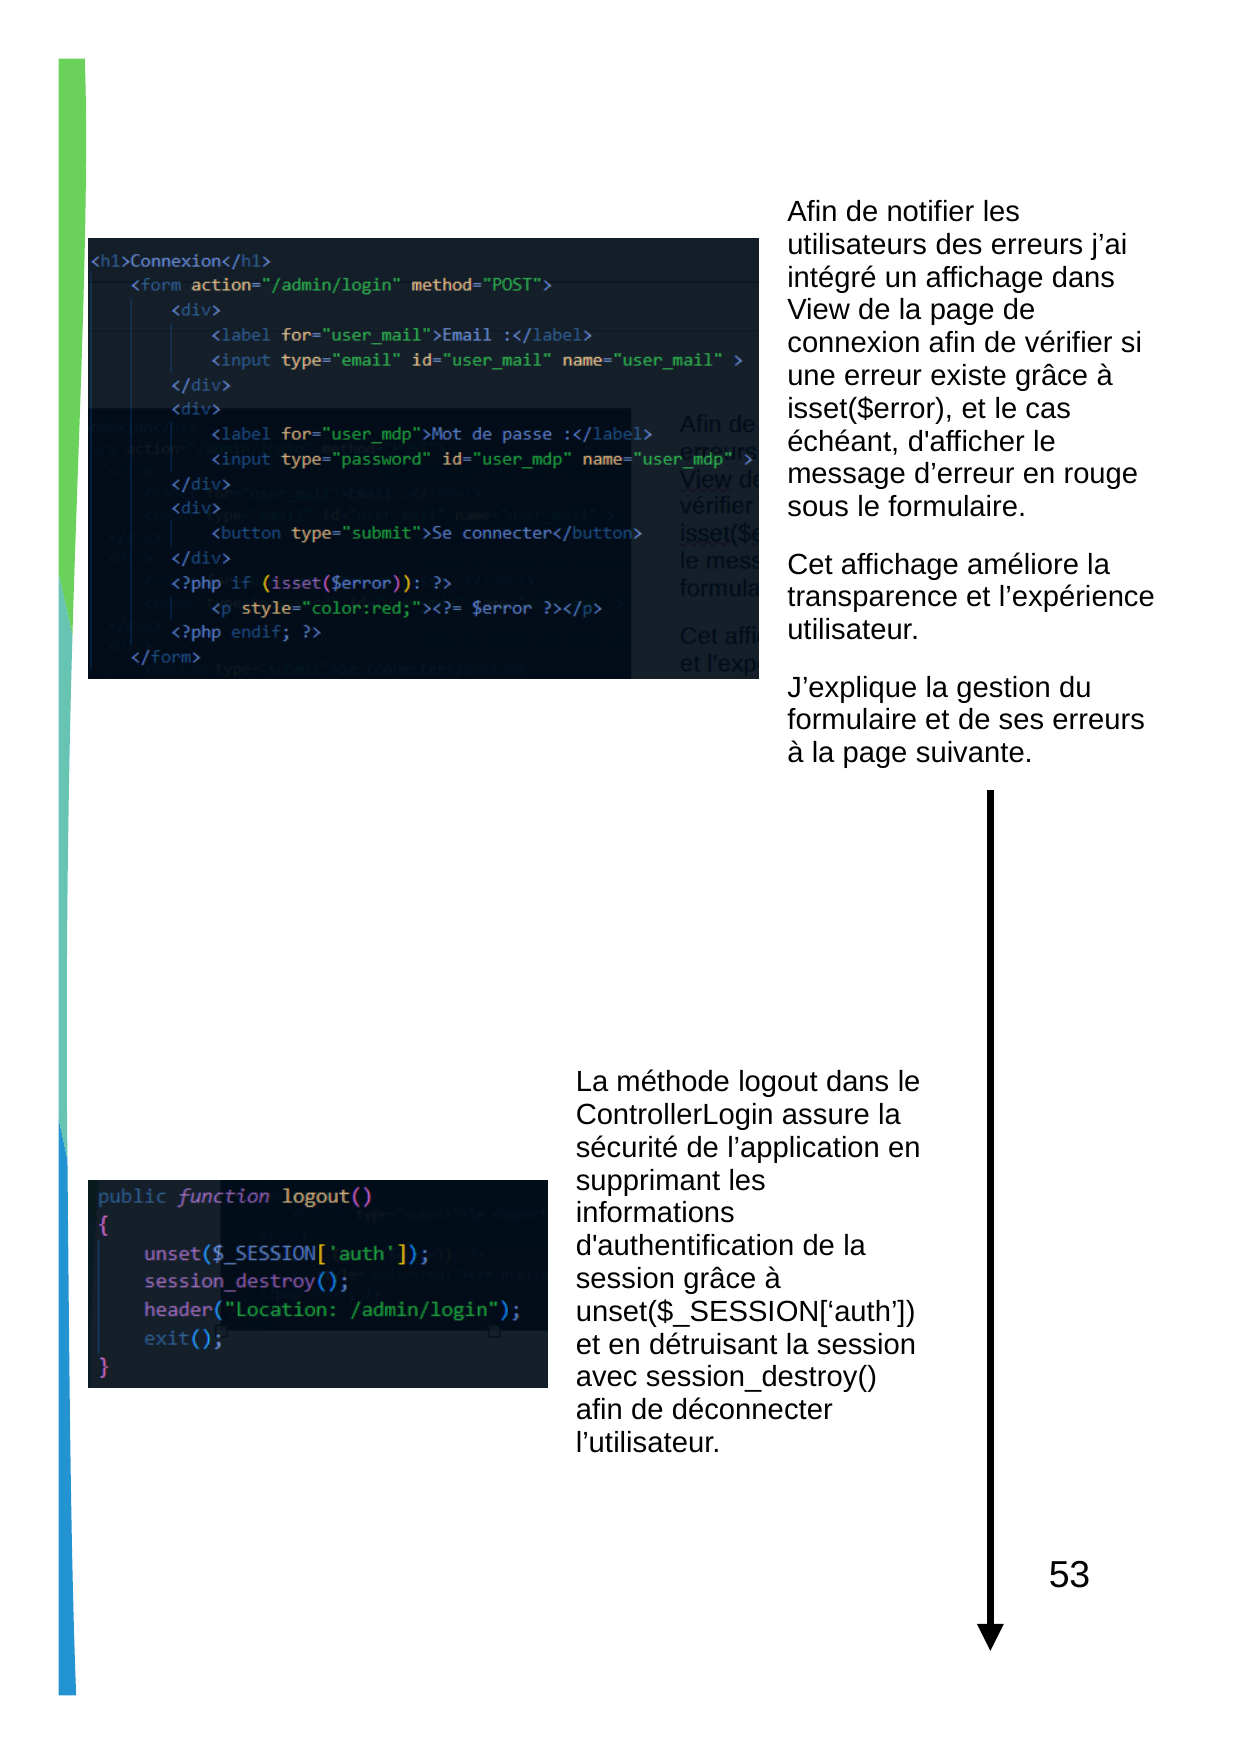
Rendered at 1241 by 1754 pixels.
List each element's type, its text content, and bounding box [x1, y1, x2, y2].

picture [88, 238, 759, 679]
text_box <numéro> [1034, 1545, 1235, 1670]
text_box Afin de notifier les utilisateurs des erreurs j’ai intégré un affichage dans View de la page de connexion afin de vérifier si une erreur existe grâce à isset($error), et le cas échéant, d'afficher le message d’erreur en rouge sous le formulaire. Cet affichage améliore la transparence et l’expérience utilisateur. J’explique la gestion du formulaire et de ses erreurs à la page suivante. [772, 187, 1182, 885]
picture [88, 1180, 548, 1388]
text_box La méthode logout dans le ControllerLogin assure la sécurité de l’application en supprimant les informations d'authentification de la session grâce à unset($_SESSION[‘auth’]) et en détruisant la session avec session_destroy() afin de déconnecter l’utilisateur. [561, 1057, 945, 1565]
